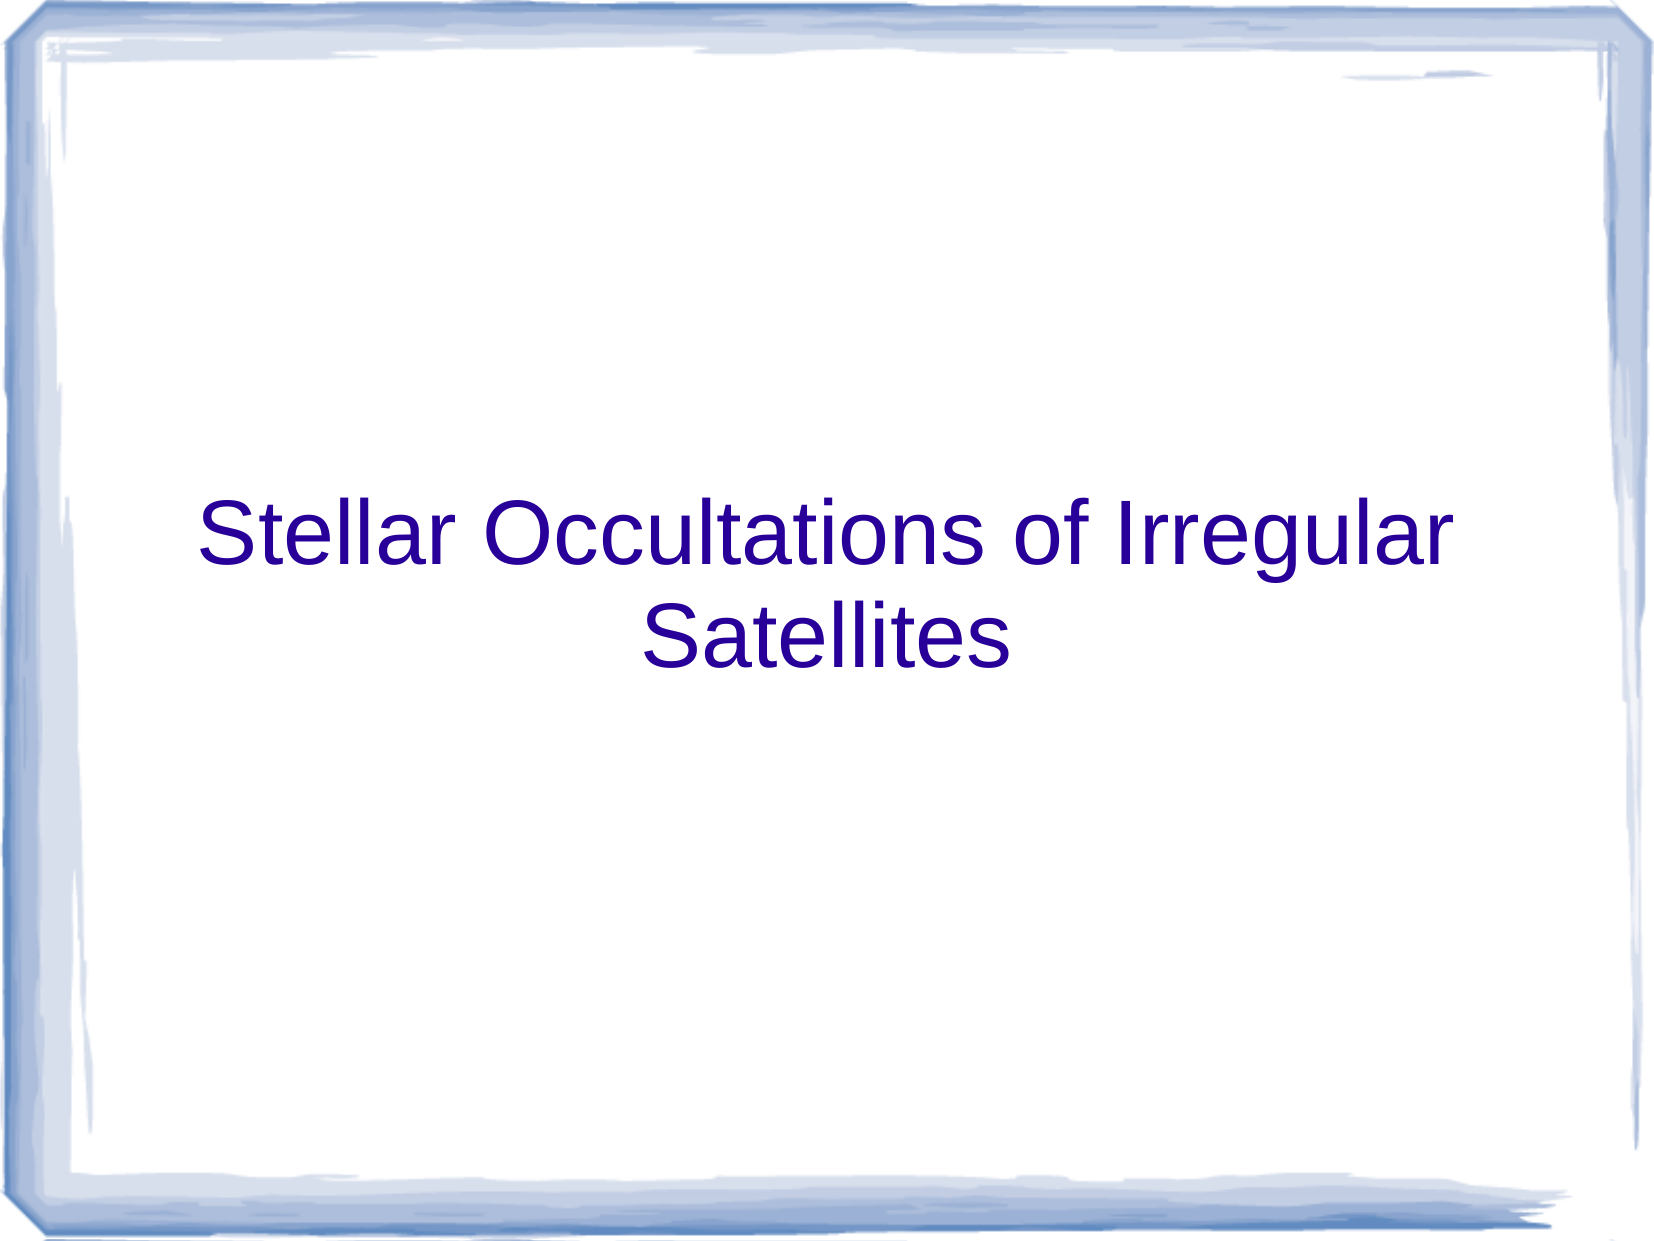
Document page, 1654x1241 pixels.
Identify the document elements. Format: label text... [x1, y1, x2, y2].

title Stellar Occultations of Irregular Satellites [82, 480, 1571, 688]
picture [0, 0, 1654, 1241]
